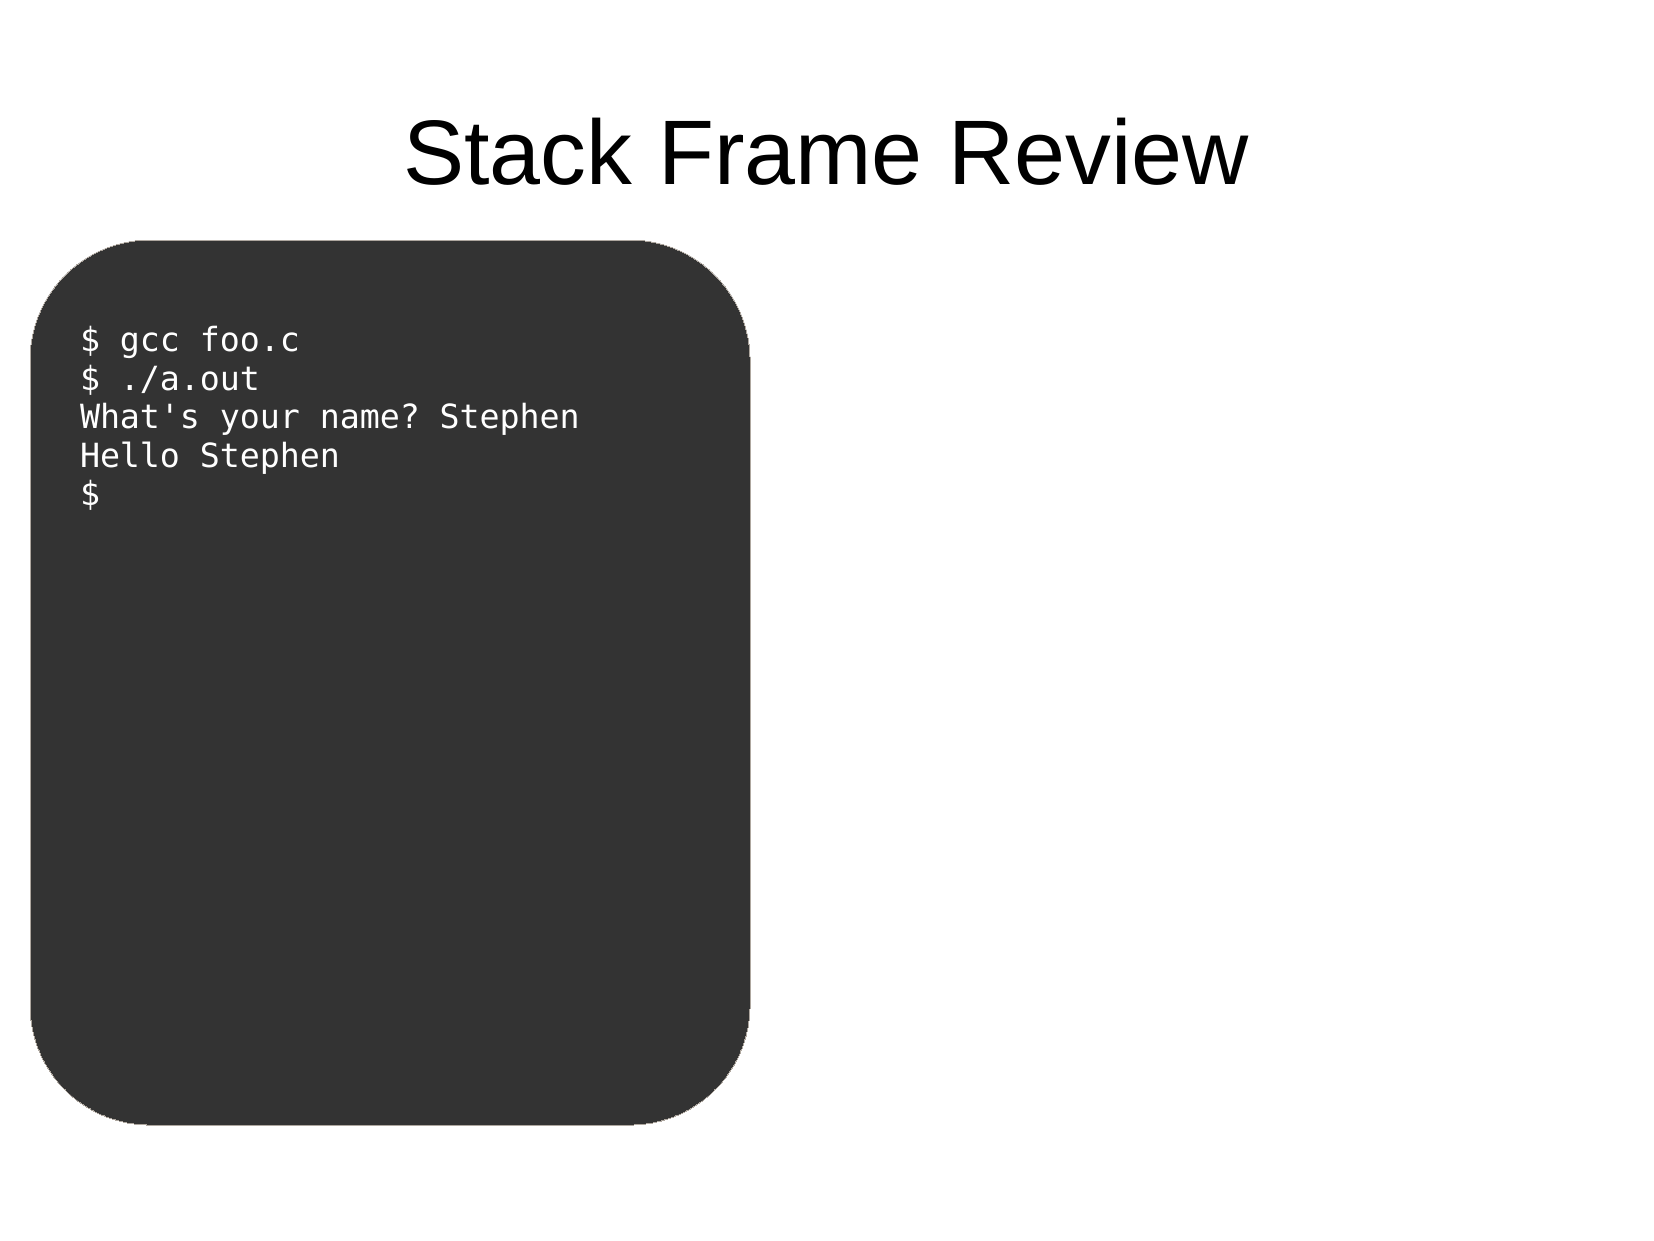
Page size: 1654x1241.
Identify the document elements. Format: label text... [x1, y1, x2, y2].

text_box $ gcc foo.c $ ./a.out What's your name? Stephen Hello Stephen $ [30, 240, 751, 1126]
title Stack Frame Review [82, 49, 1571, 257]
